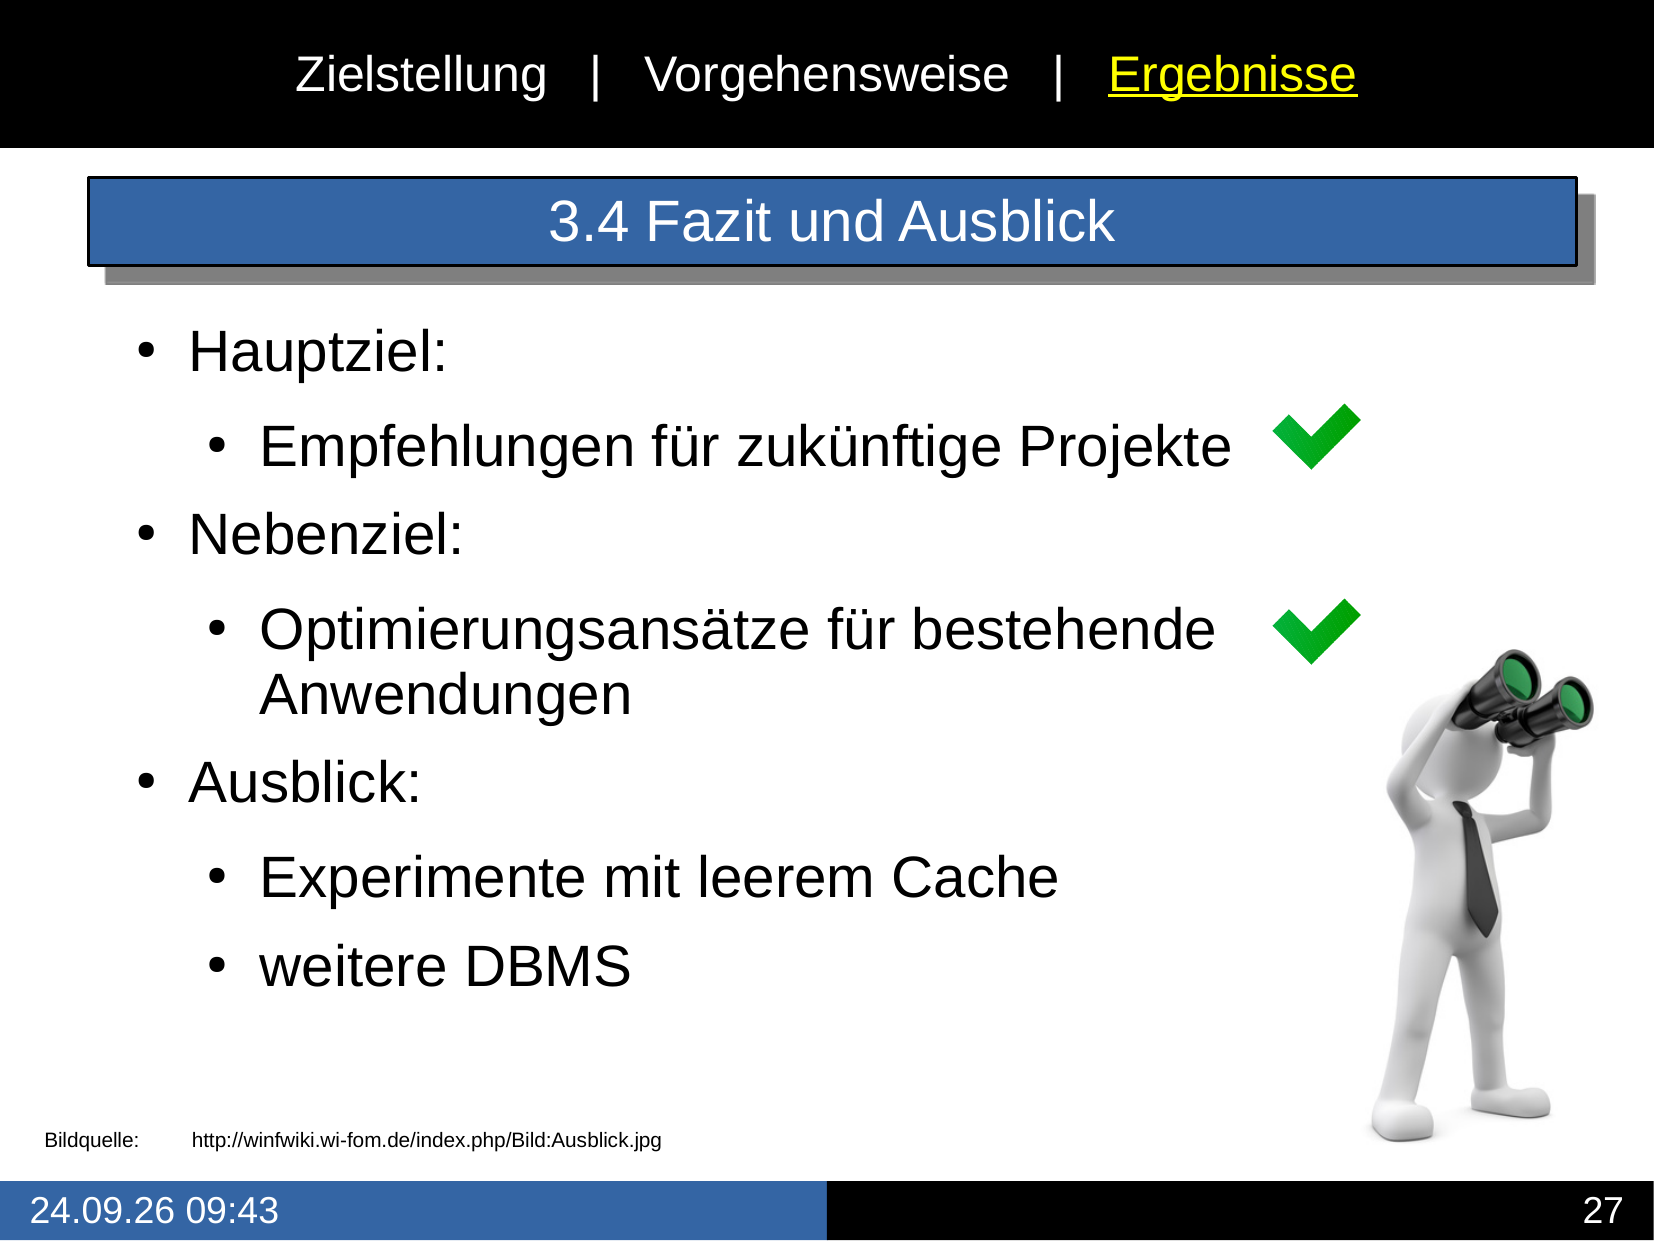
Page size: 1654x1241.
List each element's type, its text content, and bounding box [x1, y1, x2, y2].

picture [1269, 400, 1364, 473]
text_box Bildquelle: http://winfwiki.wi-fom.de/index.php/Bild:Ausblick.jpg [29, 1122, 1565, 1182]
title 3.4 Fazit und Ausblick [88, 177, 1577, 266]
text_box Zielstellung | Vorgehensweise | Ergebnisse [0, 0, 1654, 148]
list Hauptziel: Empfehlungen für zukünftige Projekte Nebenziel: Optimierungsansätze für bestehende Anwendungen Ausblick: Experimente mit leerem Cache weitere DBMS [118, 318, 1577, 1122]
picture [1269, 595, 1630, 1152]
